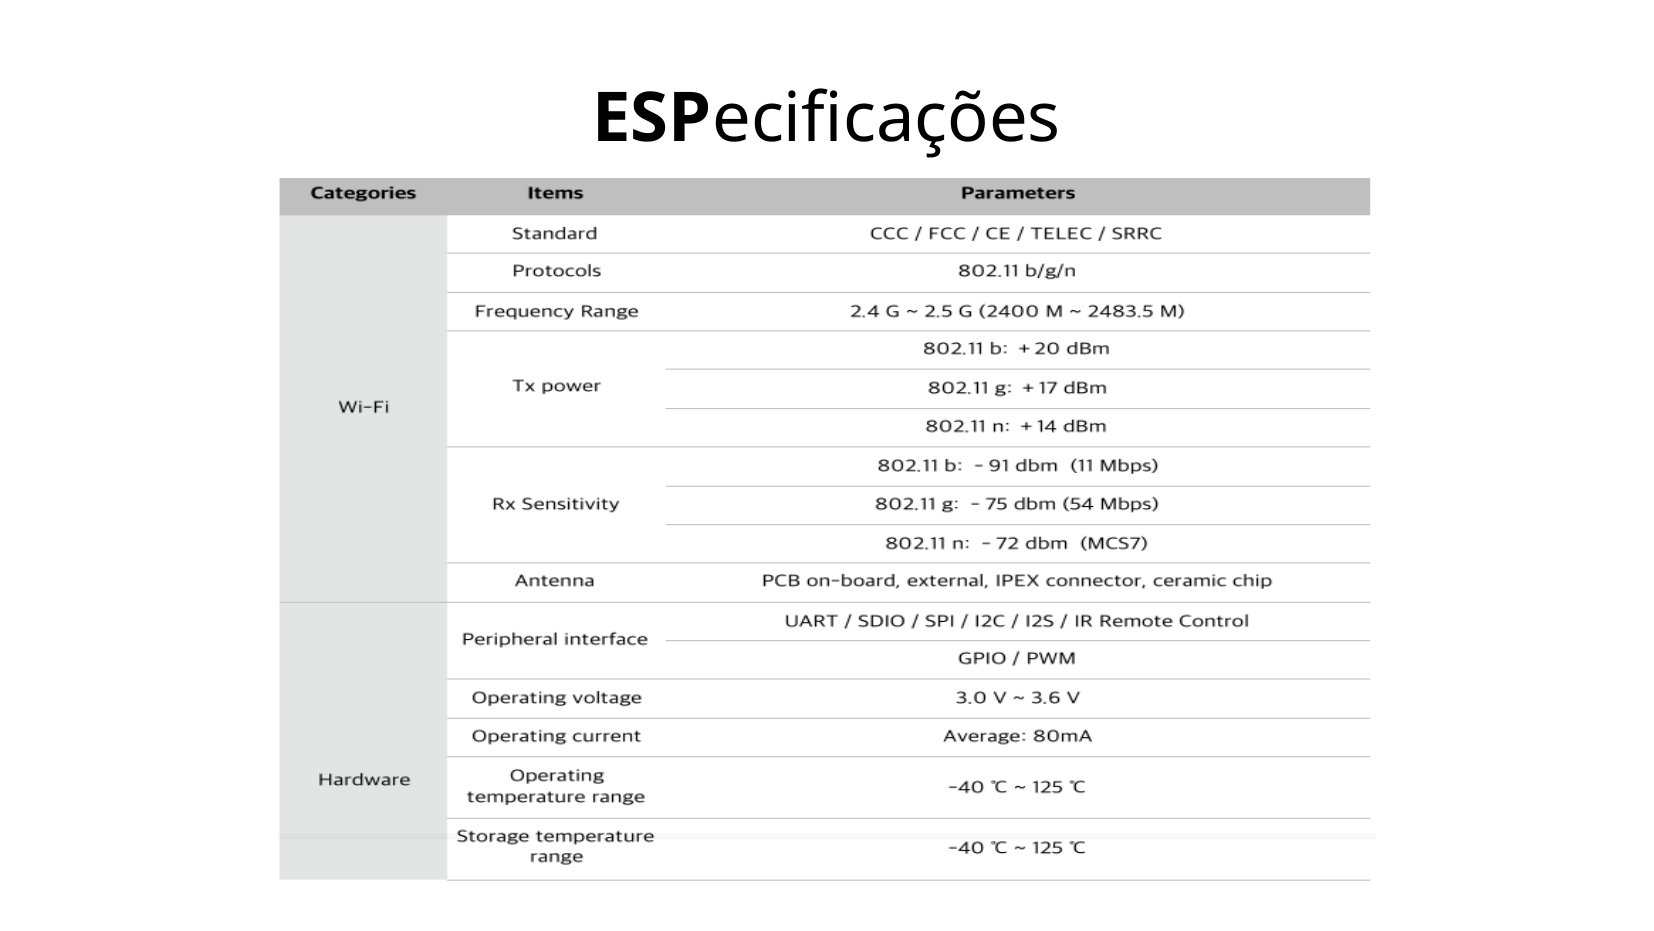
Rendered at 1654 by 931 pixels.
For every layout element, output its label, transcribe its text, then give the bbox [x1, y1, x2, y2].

title ESPecificações [82, 37, 1571, 193]
picture [277, 177, 1376, 885]
